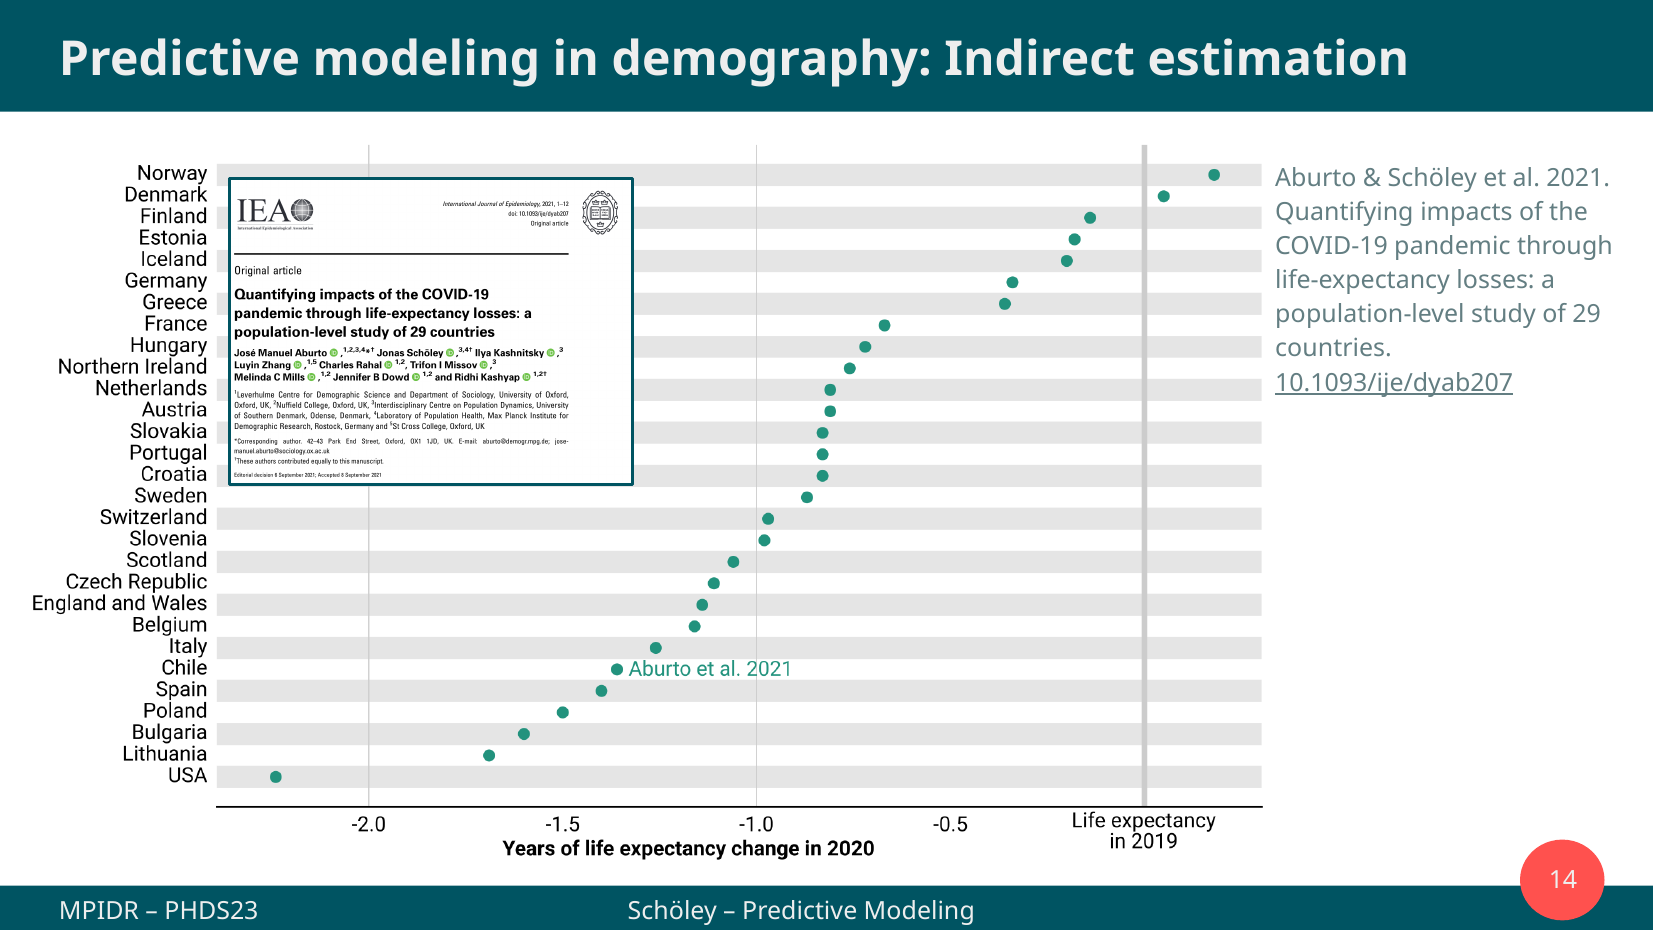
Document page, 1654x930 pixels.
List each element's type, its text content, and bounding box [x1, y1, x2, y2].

title Predictive modeling in demography: Indirect estimation [58, 0, 1594, 117]
text_box Aburto & Schöley et al. 2021. Quantifying impacts of the COVID-19 pandemic through life-expectancy losses: a population-level study of 29 countries. 10.1093/ije/dyab207 [1260, 152, 1651, 378]
picture [21, 134, 1272, 871]
